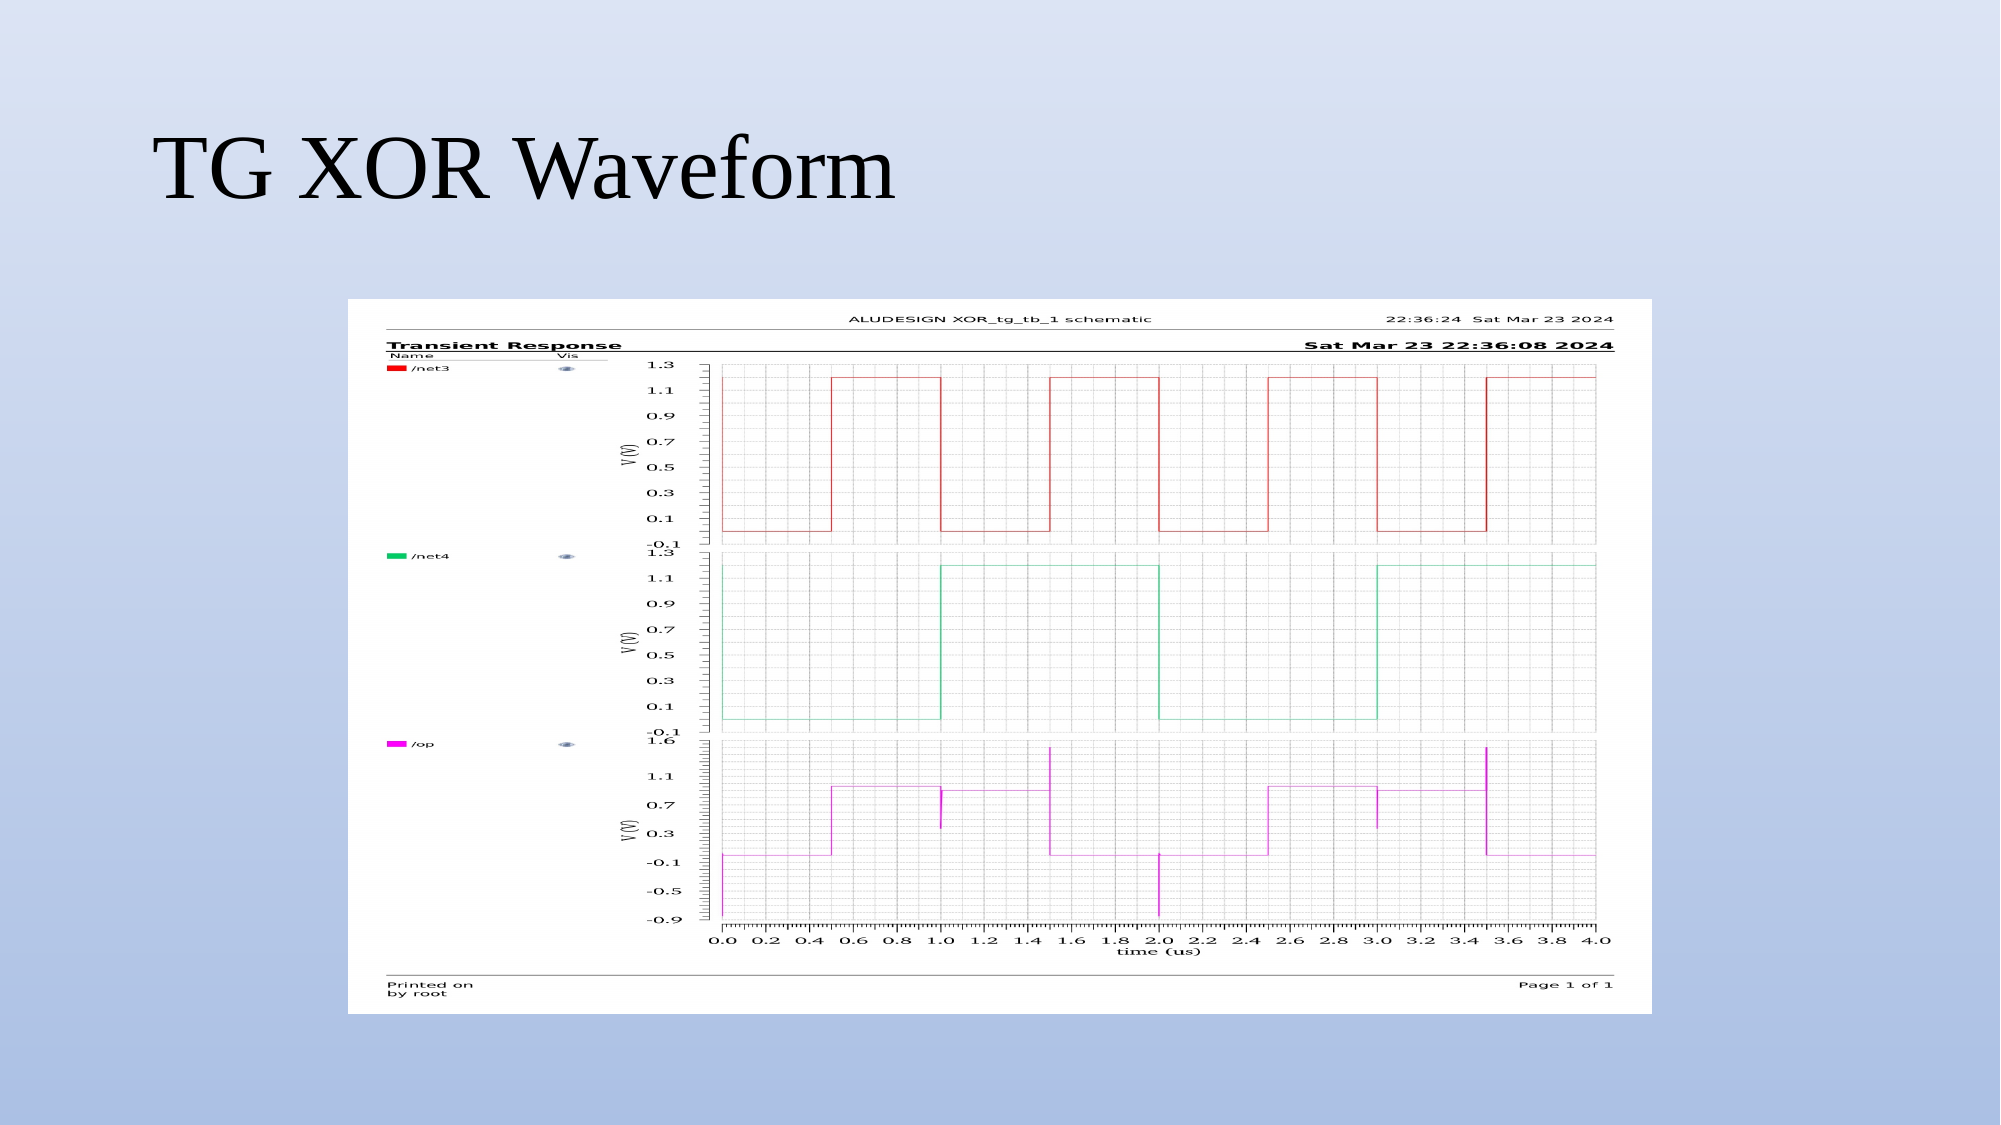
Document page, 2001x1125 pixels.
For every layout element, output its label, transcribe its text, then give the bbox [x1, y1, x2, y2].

picture [348, 299, 1652, 1014]
title TG XOR Waveform [137, 59, 1863, 278]
